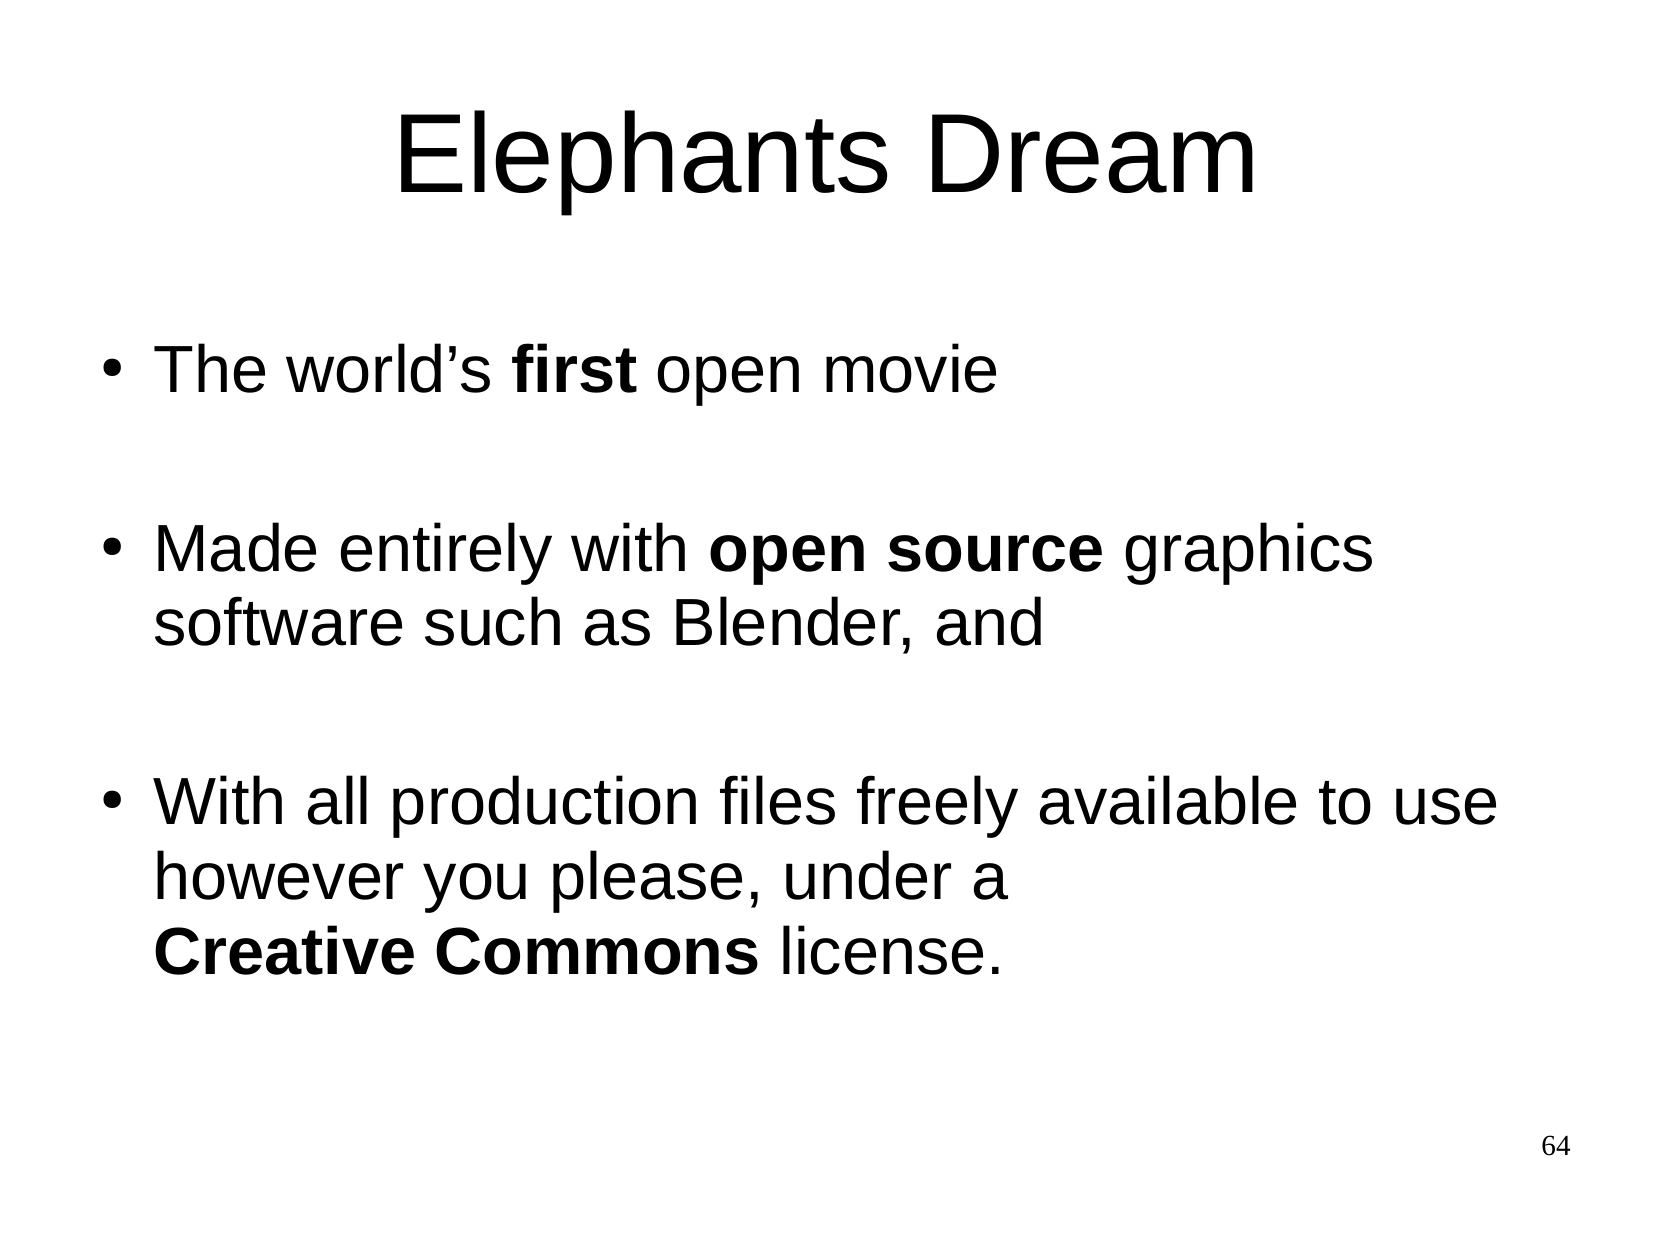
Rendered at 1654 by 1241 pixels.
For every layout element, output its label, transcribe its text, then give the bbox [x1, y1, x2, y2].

list The world’s first open movie Made entirely with open source graphics software such as Blender, and With all production files freely available to use however you please, under a Creative Commons license. [82, 331, 1571, 989]
title Elephants Dream [82, 49, 1571, 257]
